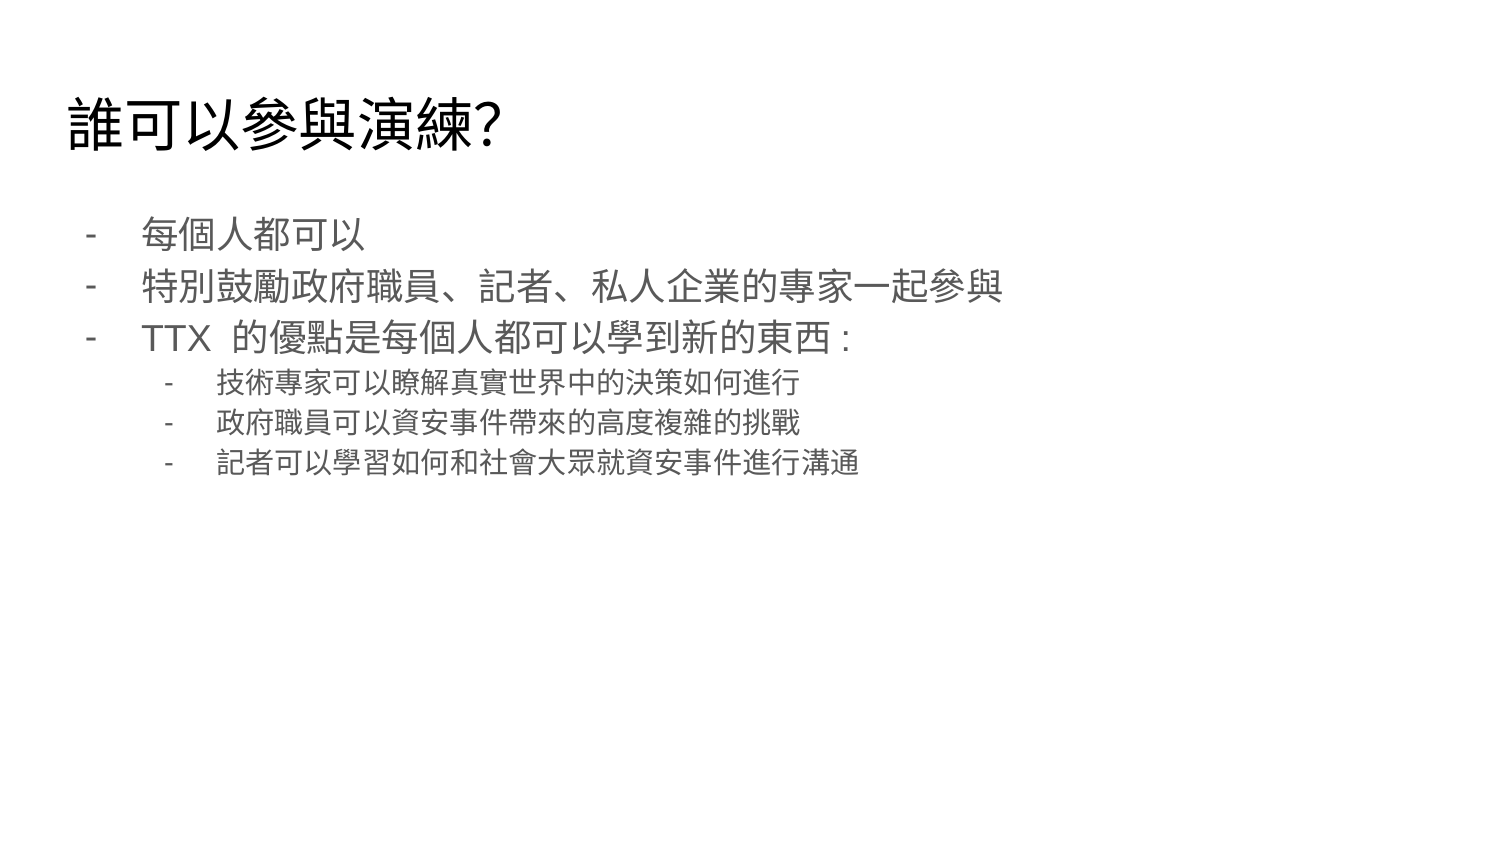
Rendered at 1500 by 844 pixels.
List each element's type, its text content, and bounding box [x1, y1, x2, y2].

title 誰可以參與演練？ [51, 72, 1449, 167]
list 每個人都可以 特別鼓勵政府職員、記者、私人企業的專家一起參與 TTX 的優點是每個人都可以學到新的東西: 技術專家可以瞭解真實世界中的決策如何進行 政府職員可以資安事件帶來的高度複雜的挑戰 記者可以學習如何和社會大眾就資安事件進行溝通 [51, 189, 1449, 750]
